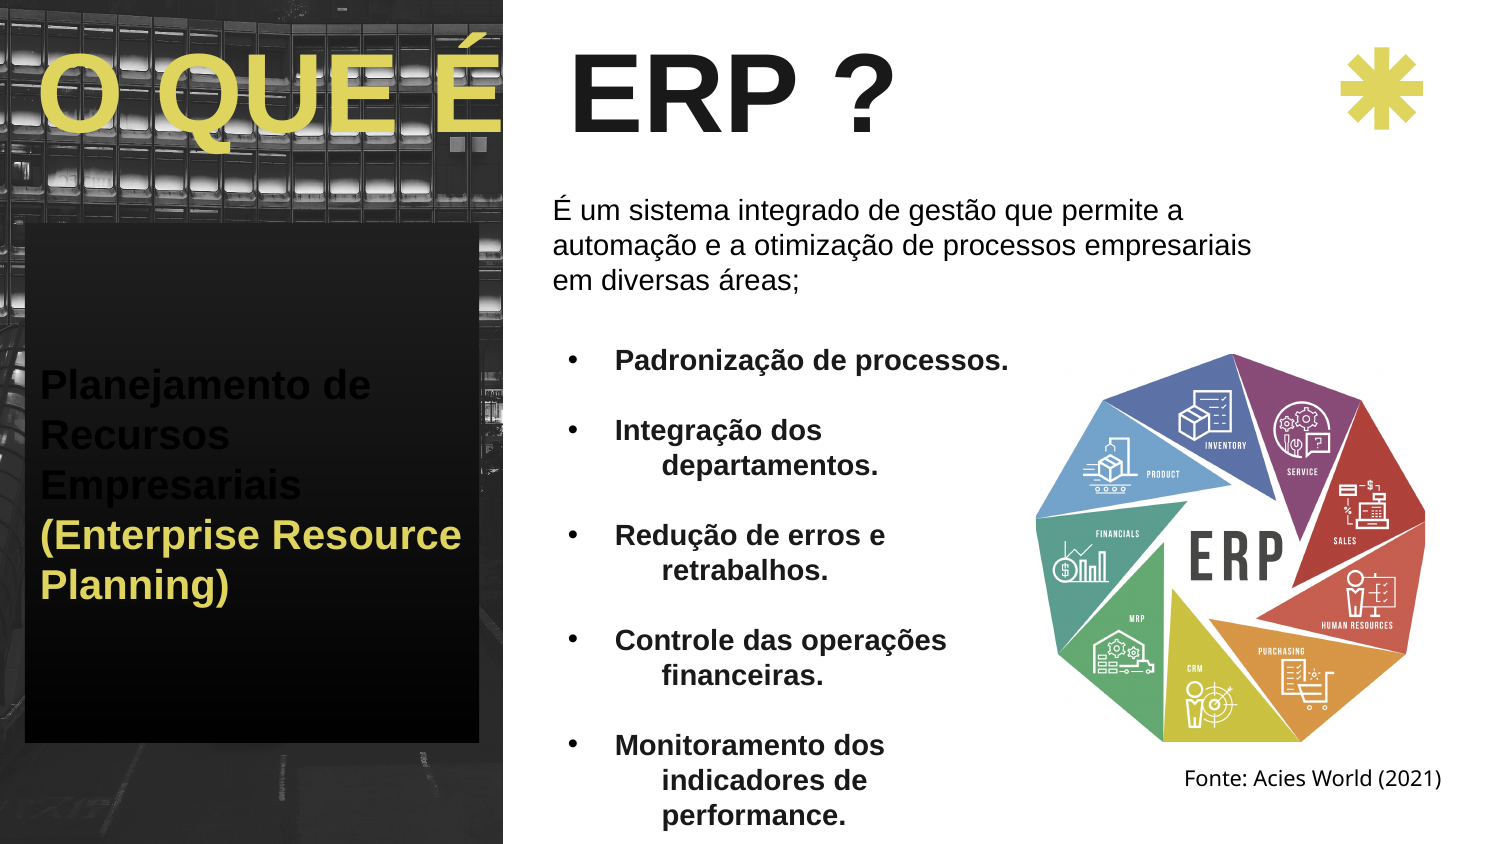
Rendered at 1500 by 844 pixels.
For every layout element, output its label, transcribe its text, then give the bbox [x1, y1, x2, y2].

list É um sistema integrado de gestão que permite a automação e a otimização de processos empresariais em diversas áreas; [552, 156, 1289, 354]
text_box Planejamento de Recursos Empresariais (Enterprise Resource Planning) [25, 224, 479, 742]
title O QUE É ERP ? [36, 20, 1218, 156]
picture [1037, 354, 1426, 742]
text_box Padronização de processos. Integração dos departamentos. Redução de erros e retrabalhos. Controle das operações financeiras. Monitoramento dos indicadores de performance. [552, 334, 1037, 809]
picture [0, 0, 503, 844]
text_box Fonte: Acies World (2021) [1169, 756, 1500, 799]
